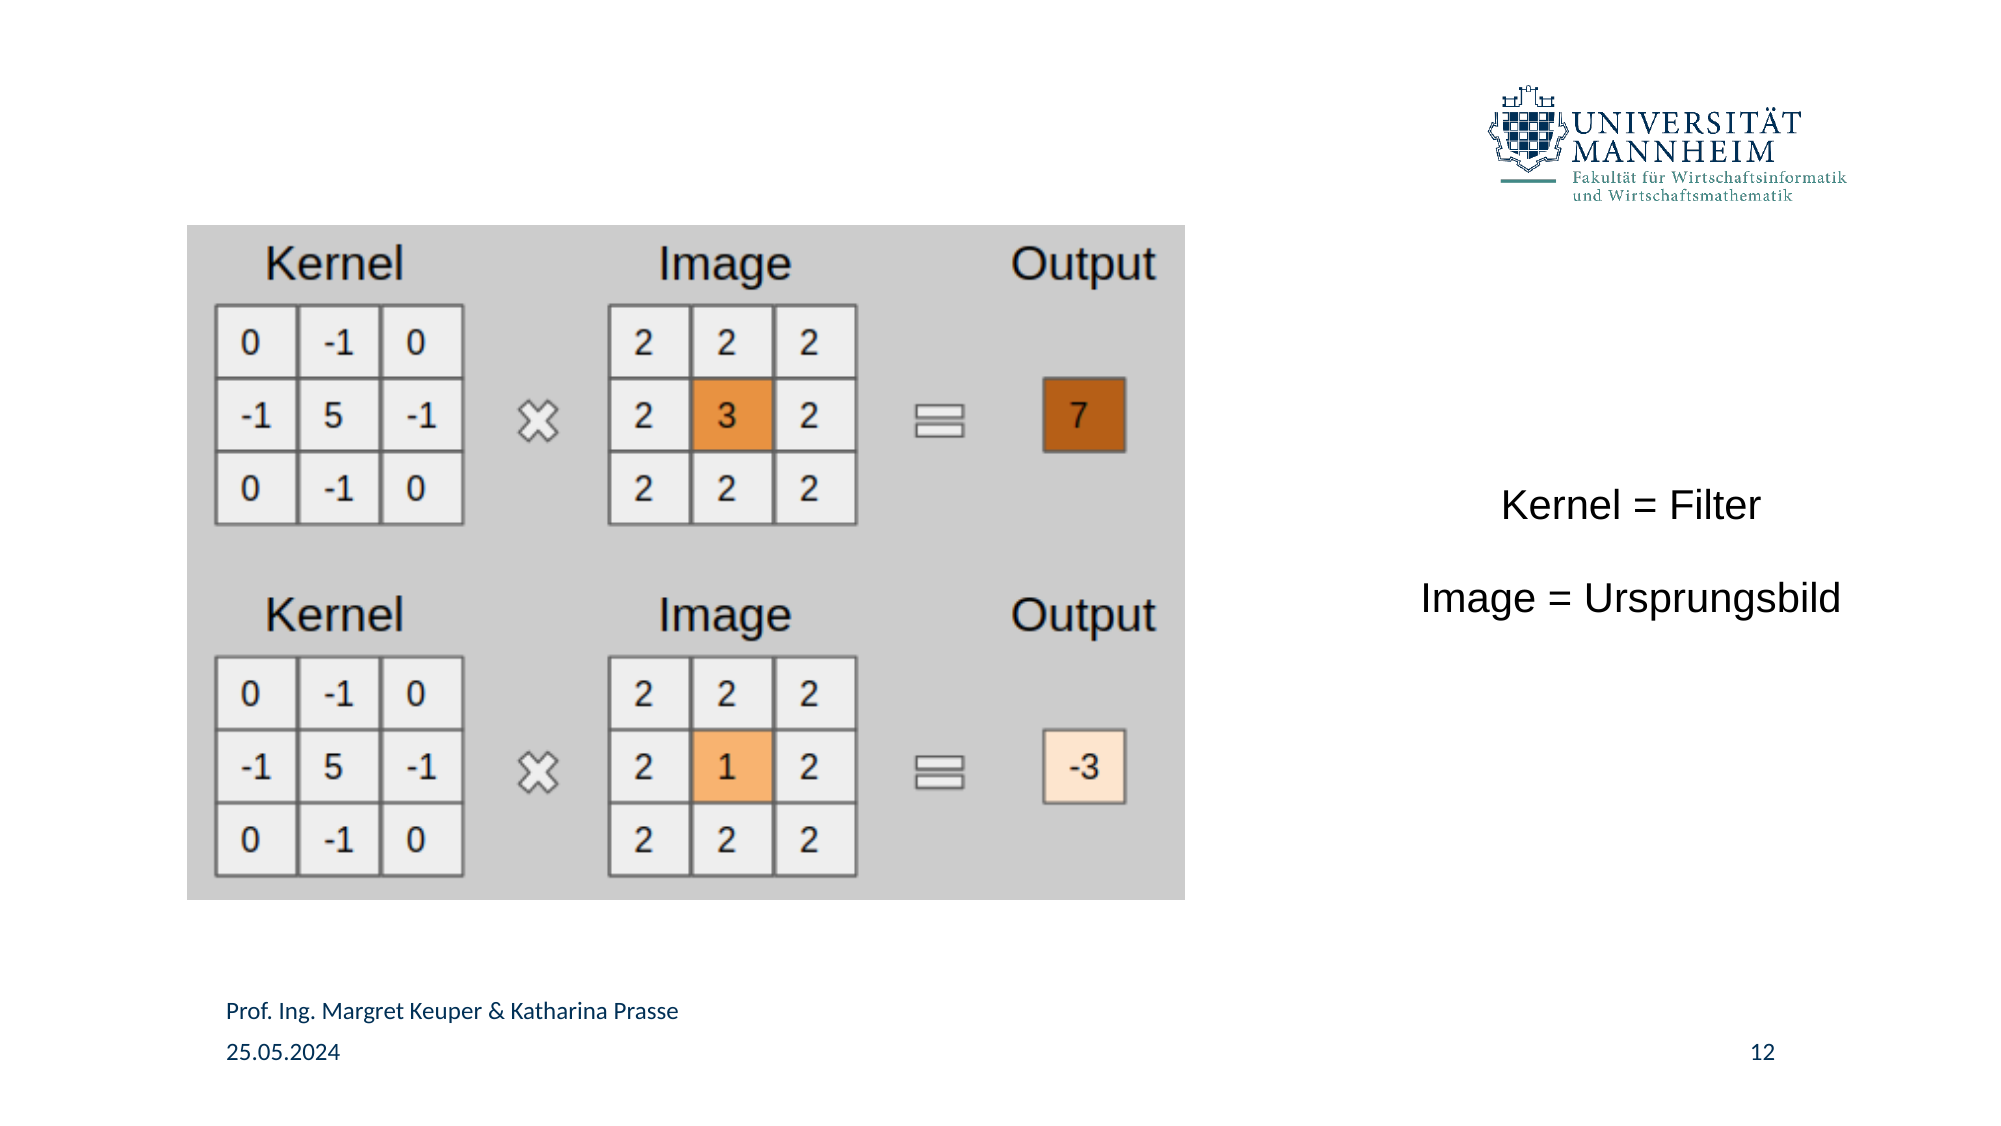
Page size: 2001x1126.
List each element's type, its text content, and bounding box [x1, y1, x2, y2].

picture [1440, 47, 1894, 248]
text_box Kernel = Filter Image = Ursprungsbild [1387, 474, 1876, 676]
picture [187, 225, 1185, 901]
